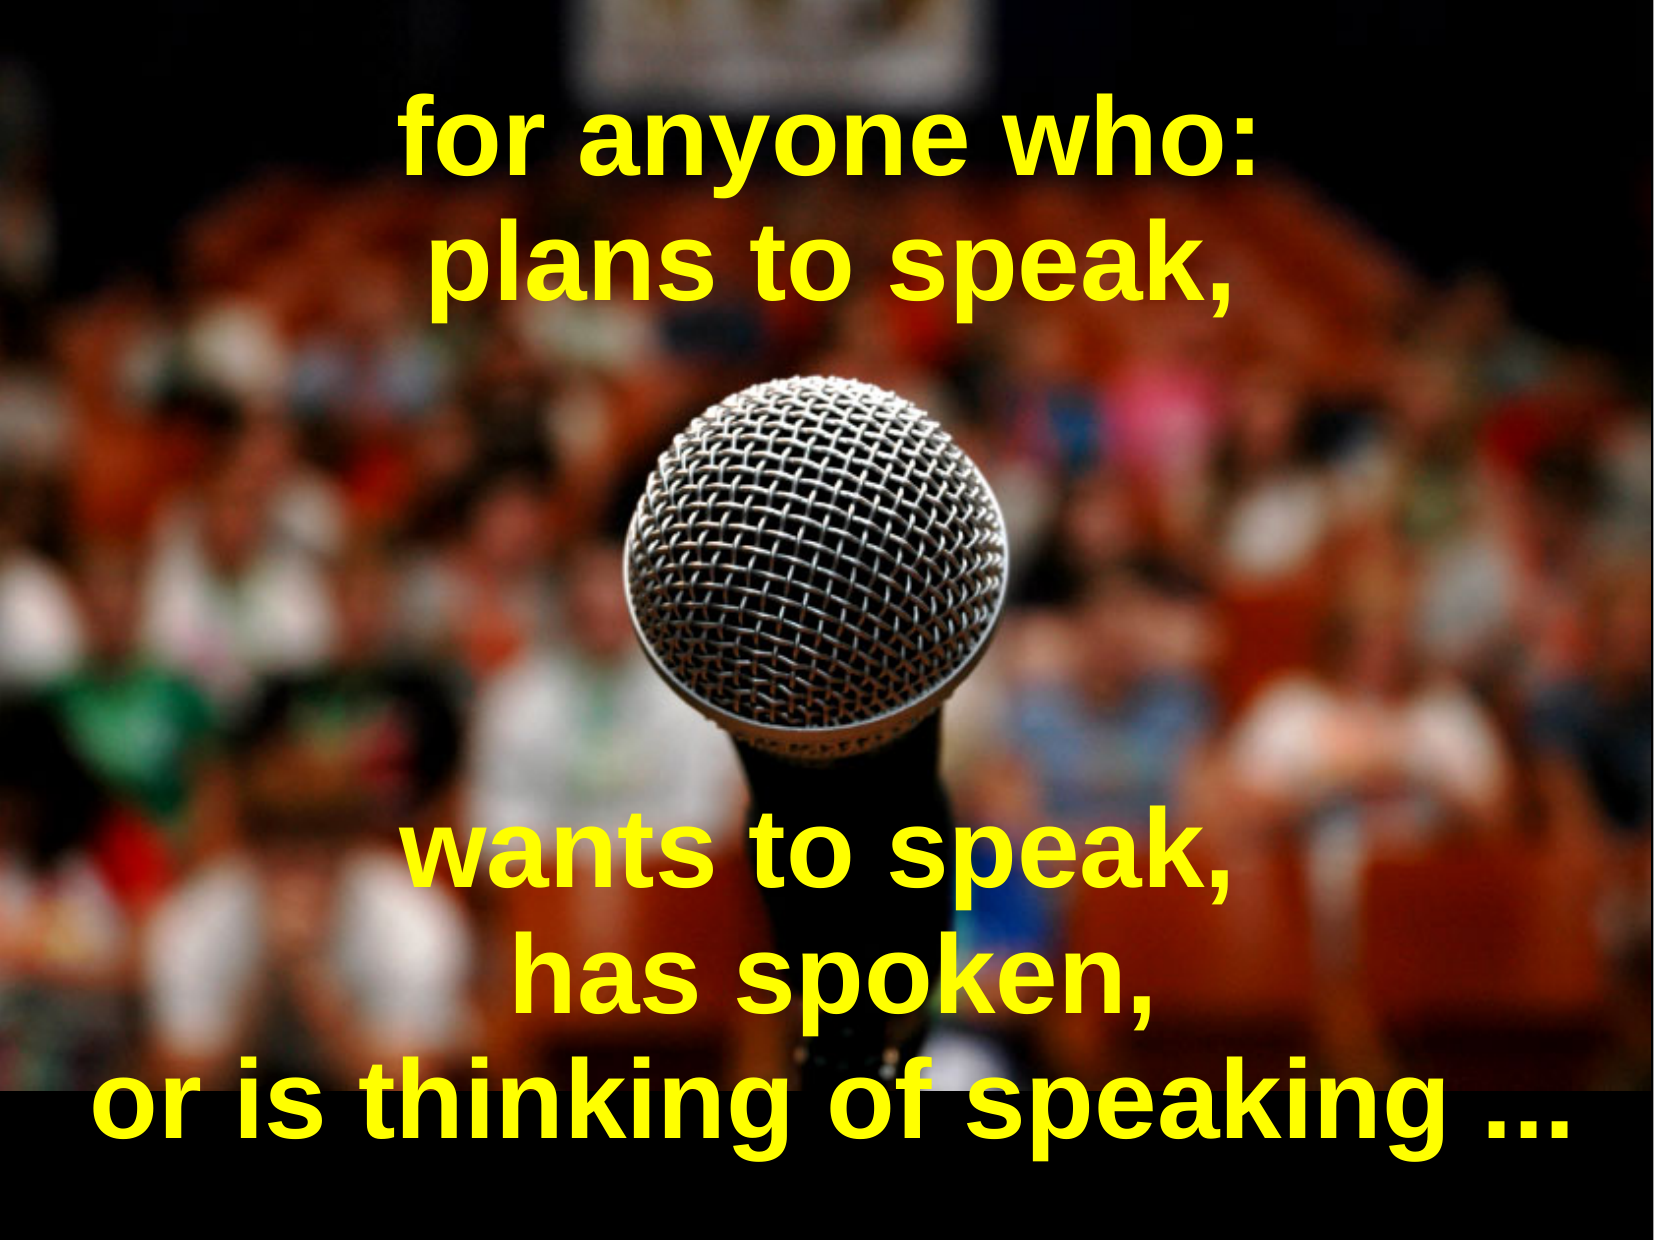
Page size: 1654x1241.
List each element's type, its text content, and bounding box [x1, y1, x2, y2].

picture [0, 0, 1651, 1091]
text_box wants to speak, has spoken, or is thinking of speaking ... [75, 785, 1593, 1163]
title for anyone who: plans to speak, [86, 73, 1576, 785]
